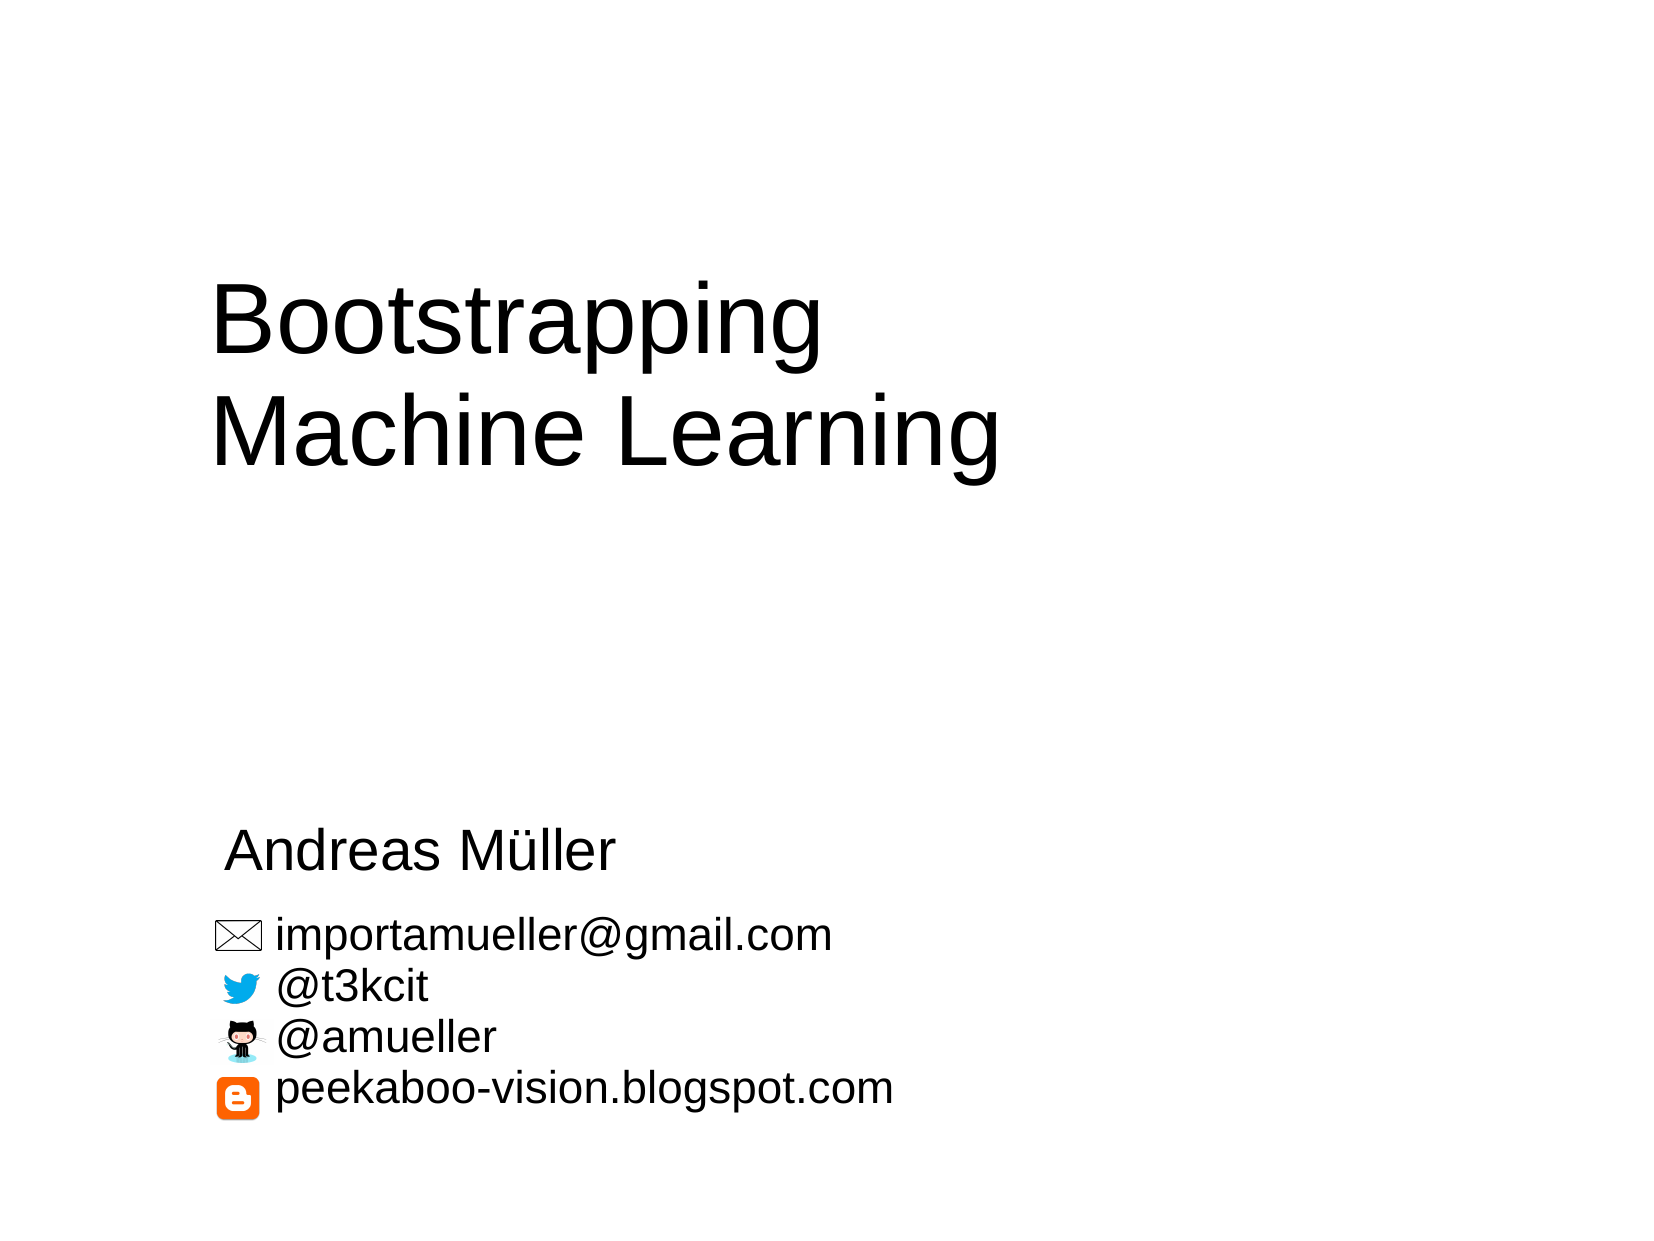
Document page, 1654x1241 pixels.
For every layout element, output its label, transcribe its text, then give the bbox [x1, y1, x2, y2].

text_box Bootstrapping Machine Learning [194, 256, 1305, 496]
picture [215, 920, 262, 951]
picture [215, 1076, 261, 1122]
text_box importamueller@gmail.com @t3kcit @amueller peekaboo-vision.blogspot.com [260, 714, 1370, 1122]
picture [210, 957, 274, 1066]
text_box Andreas Müller [210, 810, 916, 891]
